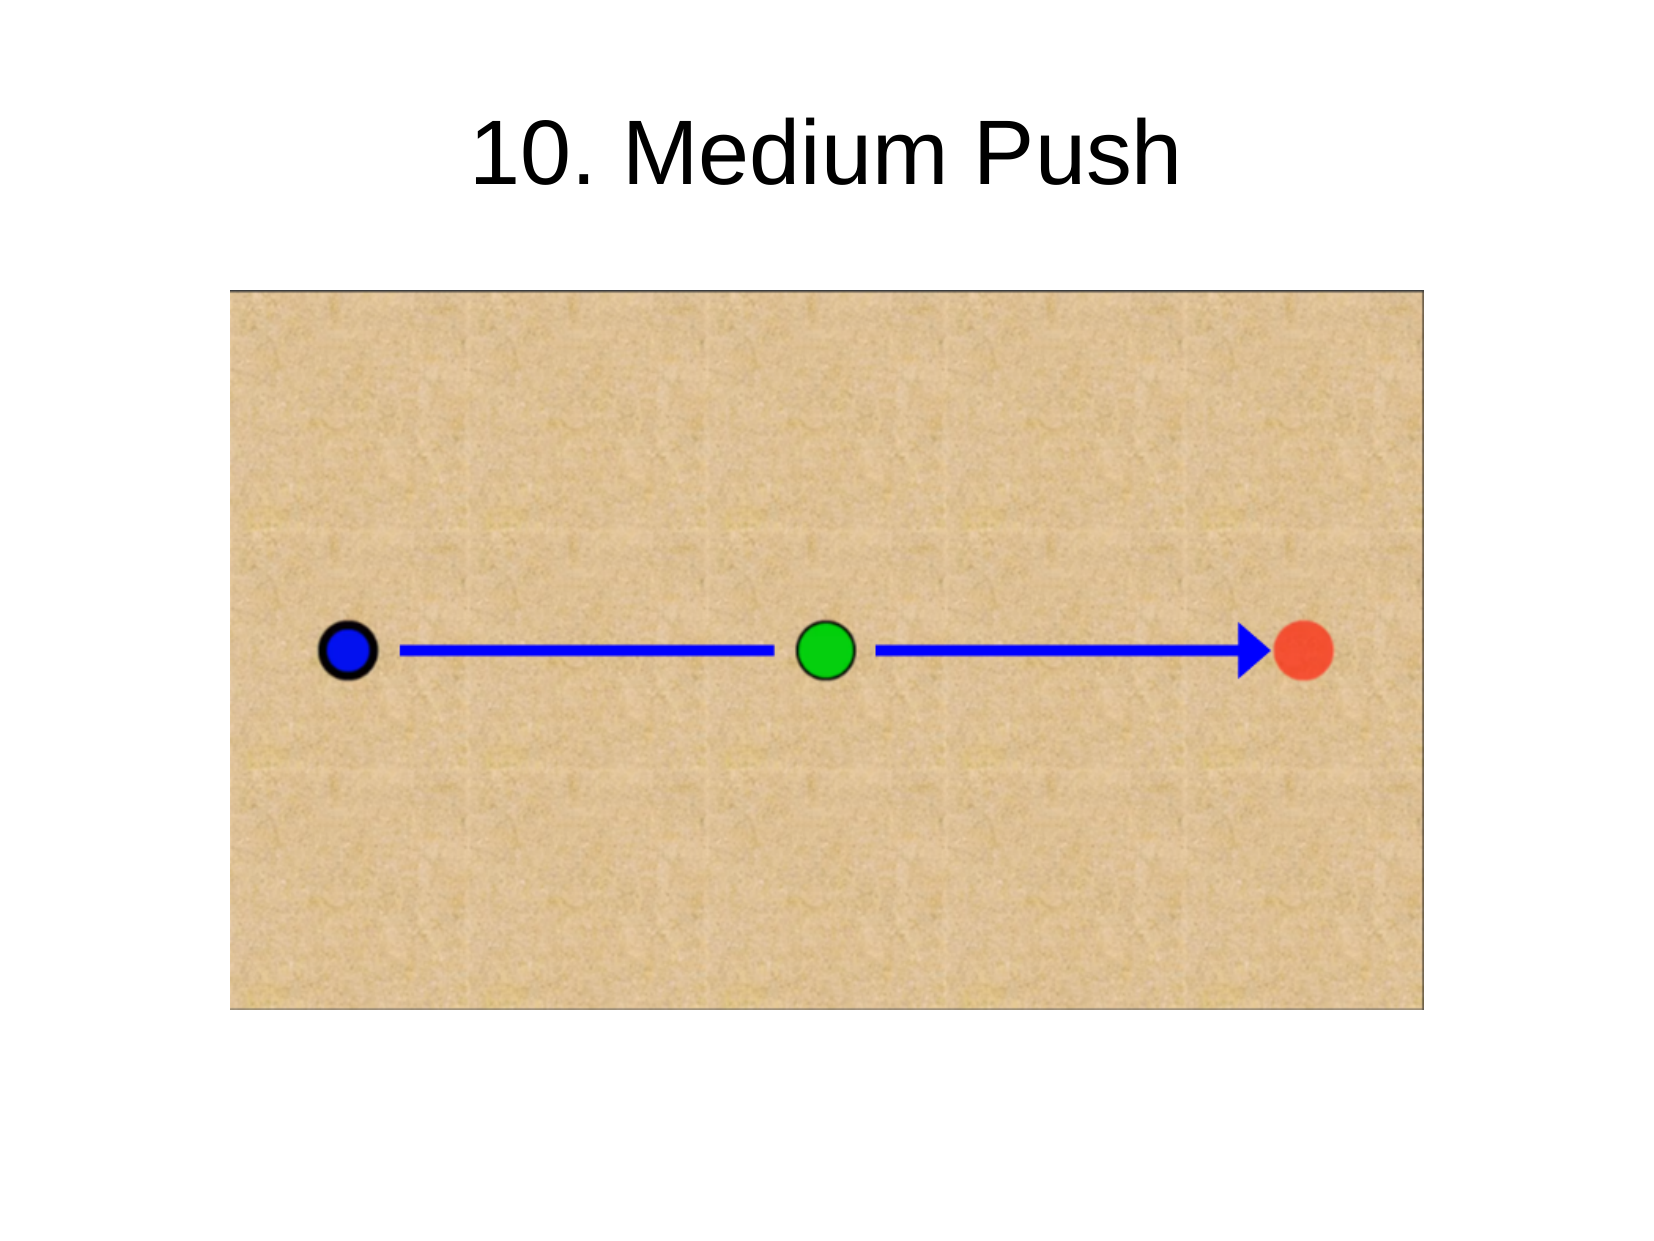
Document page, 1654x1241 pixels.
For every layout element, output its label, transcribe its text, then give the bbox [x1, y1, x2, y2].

picture [230, 290, 1424, 1010]
title 10. Medium Push [82, 49, 1571, 257]
